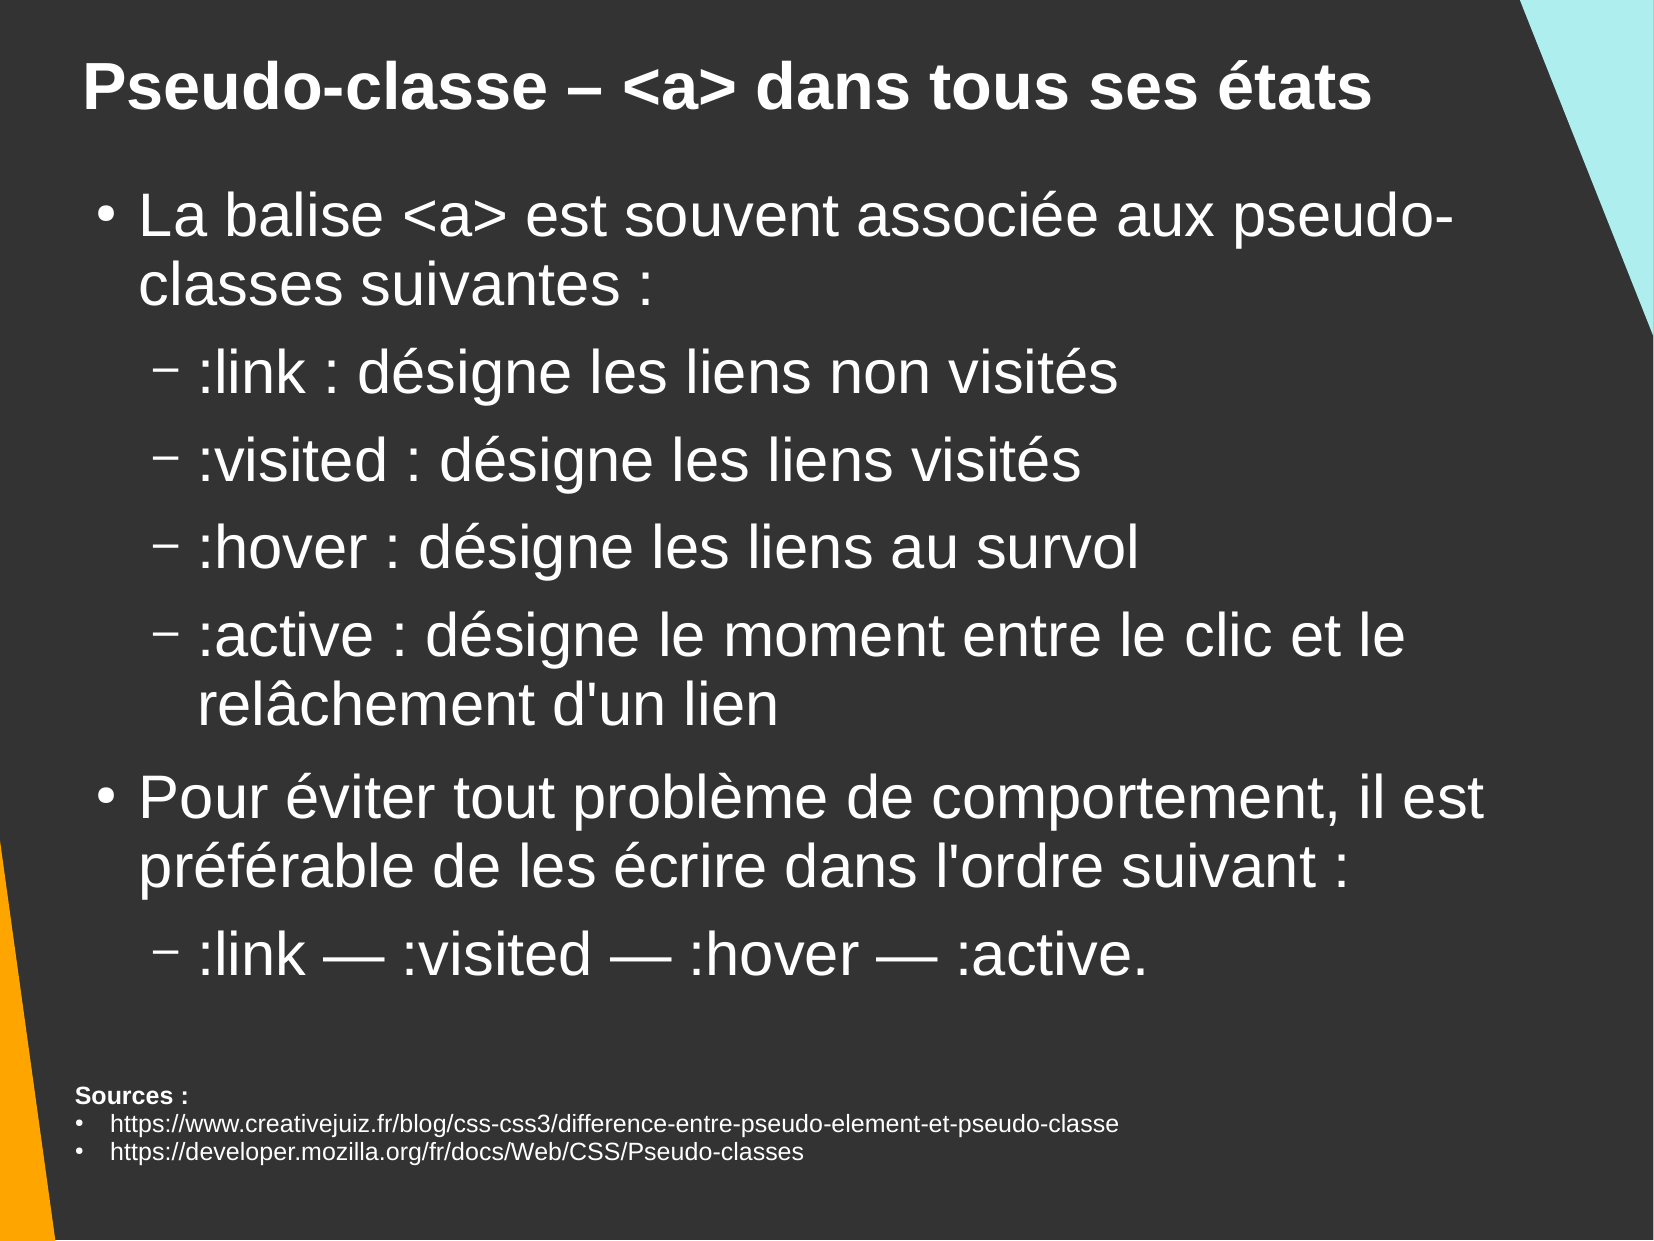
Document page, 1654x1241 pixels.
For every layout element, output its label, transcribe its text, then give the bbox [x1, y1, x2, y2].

title Pseudo-classe – <a> dans tous ses états [82, 49, 1571, 152]
text_box [1519, 0, 1654, 338]
text_box Sources : https://www.creativejuiz.fr/blog/css-css3/difference-entre-pseudo-element-et-pseudo-classe https://developer.mozilla.org/fr/docs/Web/CSS/Pseudo-classes [60, 1074, 1546, 1241]
text_box [0, 840, 56, 1241]
list La balise <a> est souvent associée aux pseudo-classes suivantes : :link : désigne les liens non visités :visited : désigne les liens visités :hover : désigne les liens au survol :active : désigne le moment entre le clic et le relâchement d'un lien Pour éviter tout problème de comportement, il est préférable de les écrire dans l'ordre suivant : :link — :visited — :hover — :active. [80, 180, 1605, 993]
